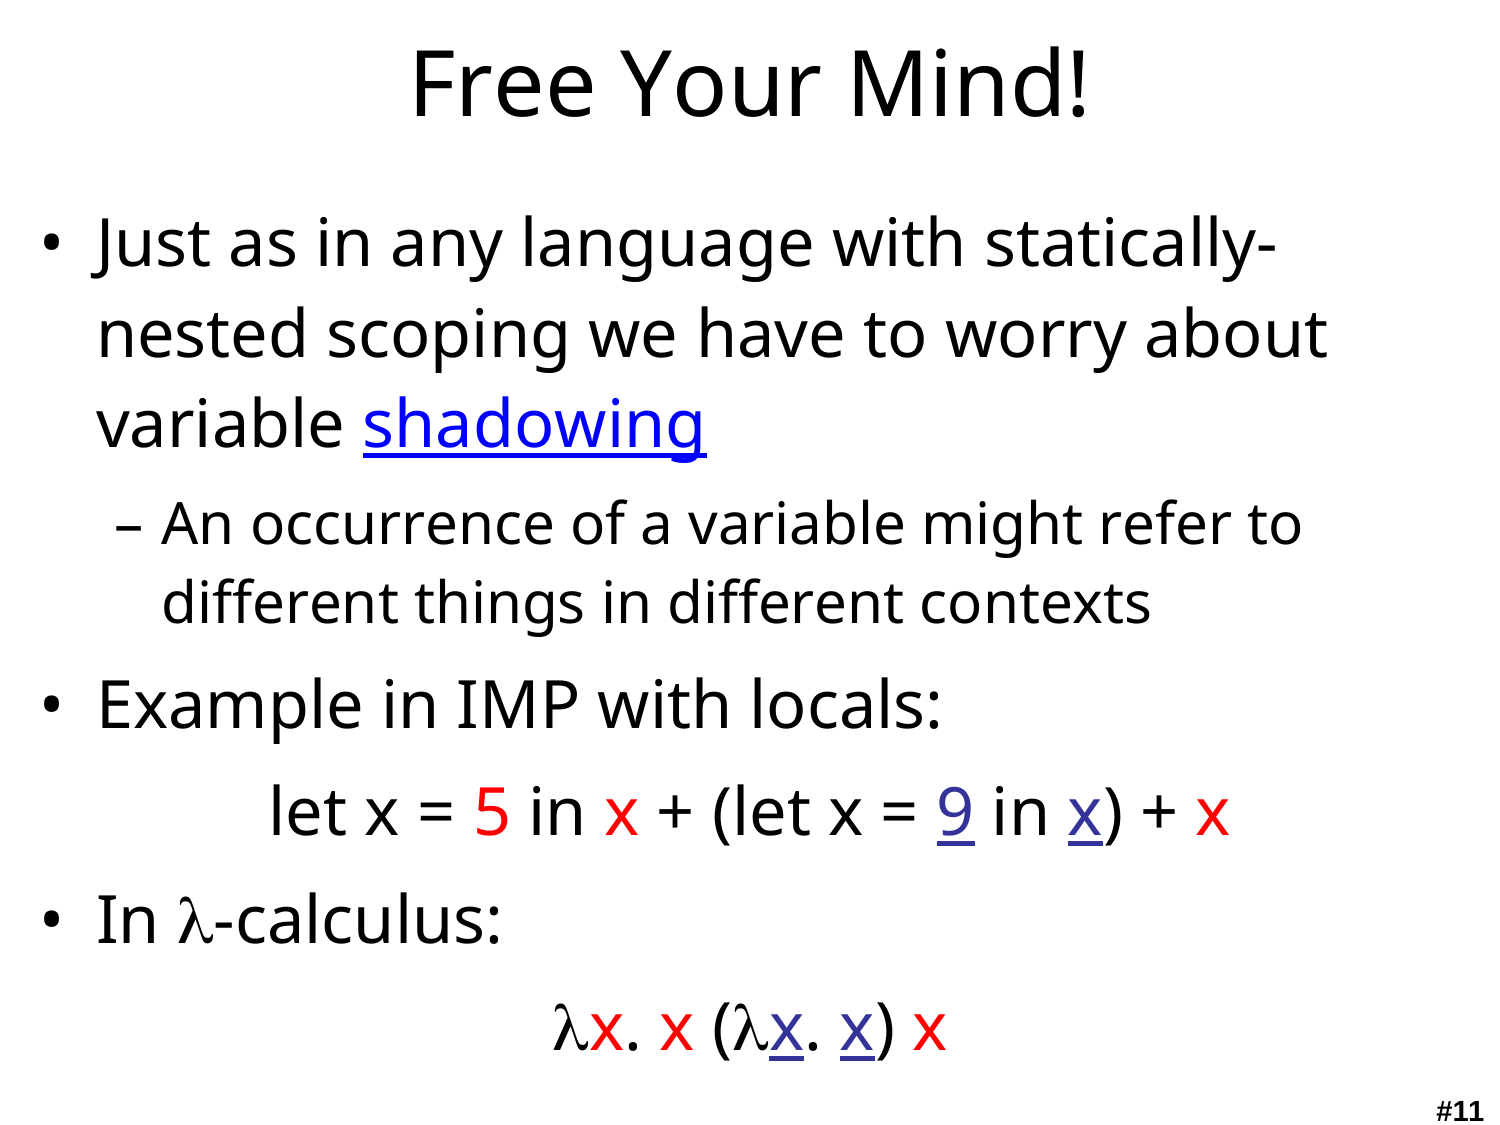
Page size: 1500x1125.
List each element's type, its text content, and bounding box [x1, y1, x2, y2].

title Free Your Mind! [24, 0, 1476, 175]
list Just as in any language with statically-nested scoping we have to worry about variable shadowing An occurrence of a variable might refer to different things in different contexts Example in IMP with locals: let x = 5 in x + (let x = 9 in x) + x In -calculus: x. x (x. x) x [24, 187, 1476, 1125]
